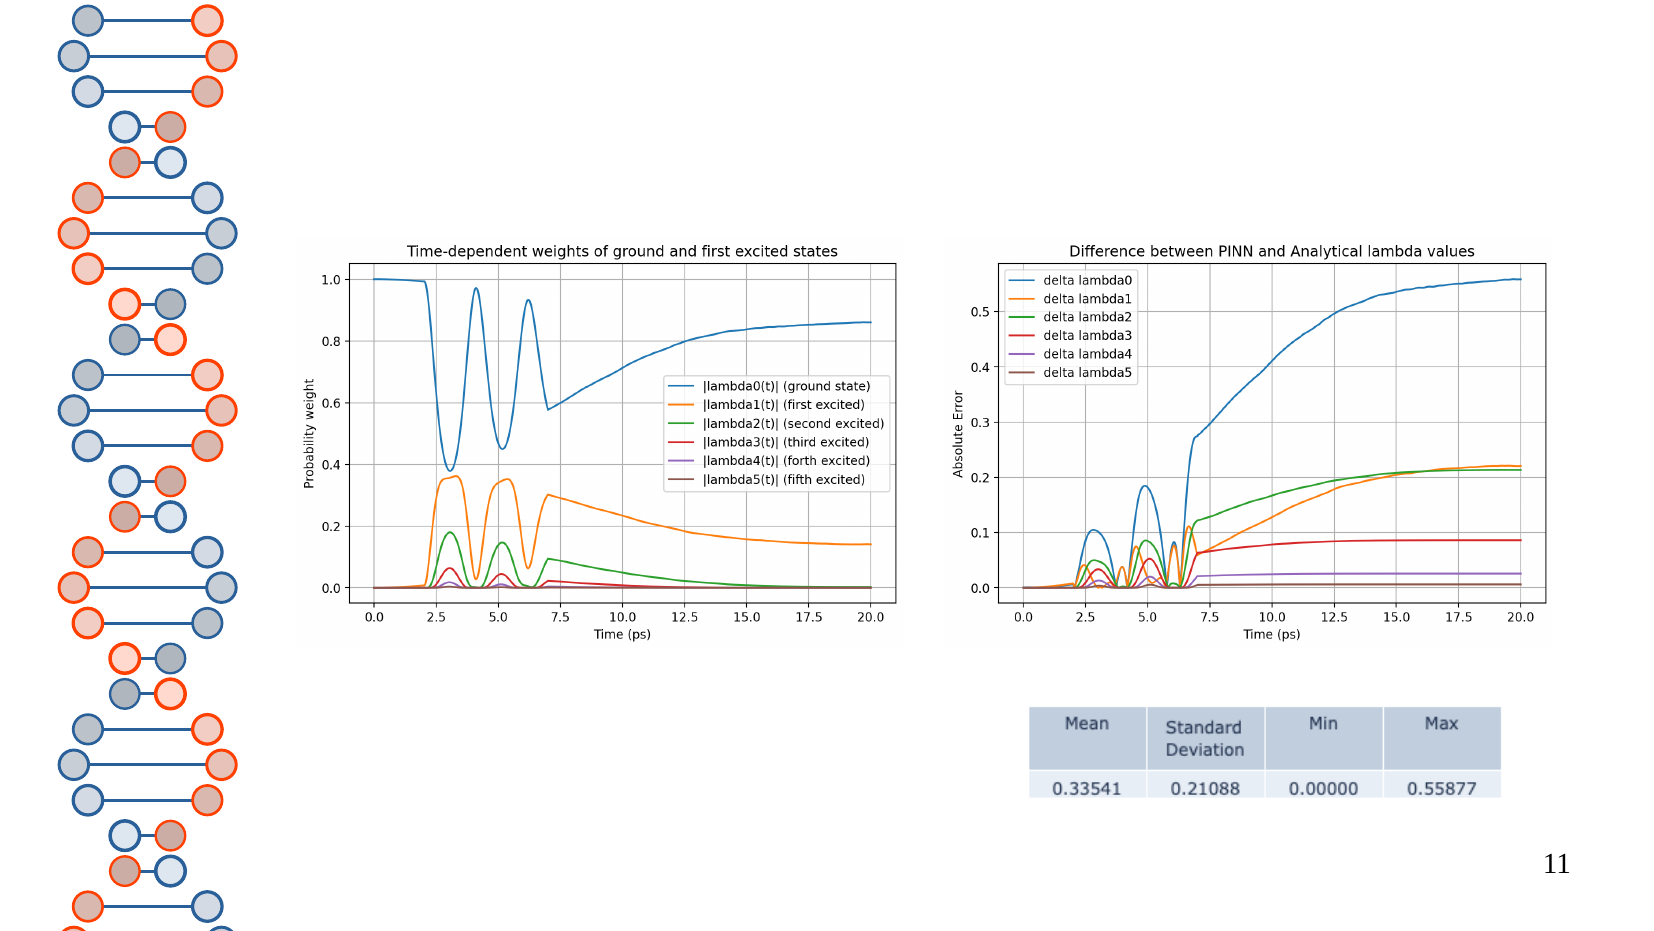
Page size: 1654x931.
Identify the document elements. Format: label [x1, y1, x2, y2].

picture [944, 236, 1554, 650]
picture [295, 236, 904, 650]
picture [1003, 685, 1529, 827]
